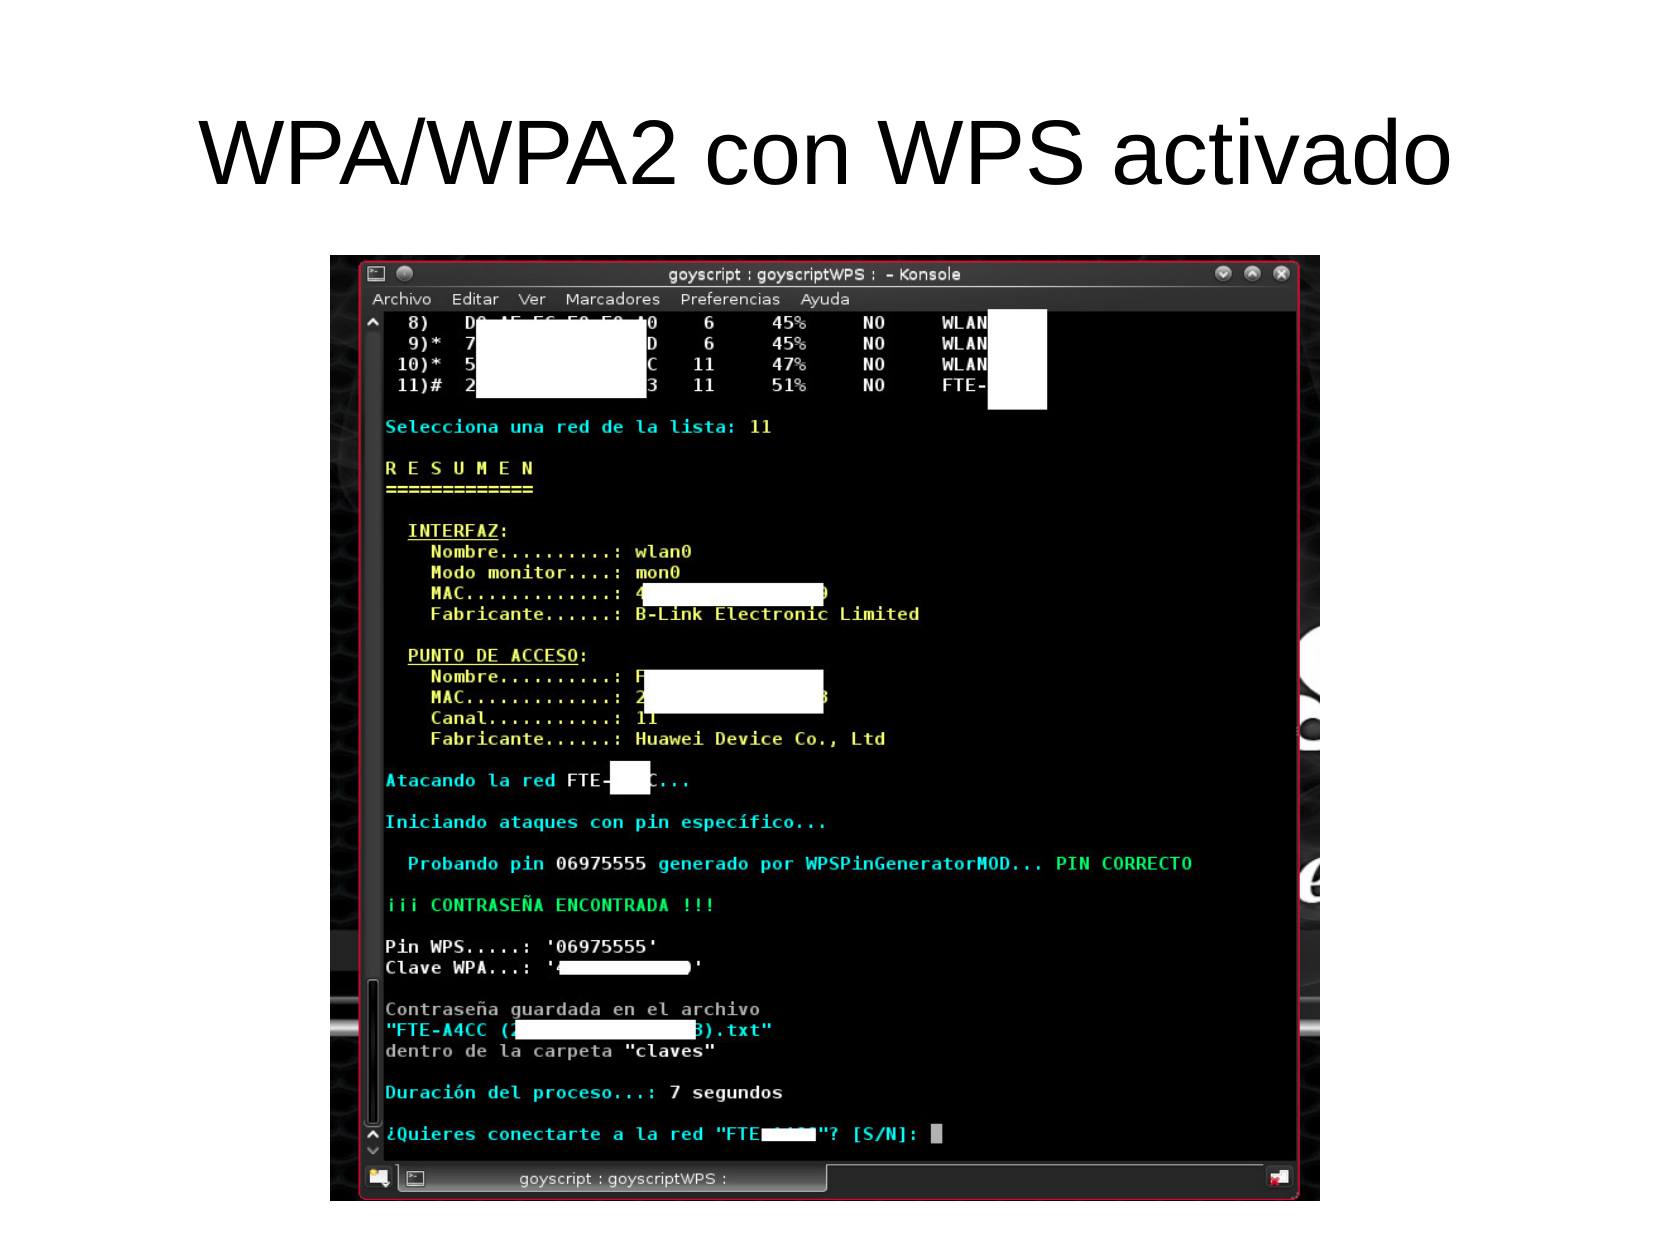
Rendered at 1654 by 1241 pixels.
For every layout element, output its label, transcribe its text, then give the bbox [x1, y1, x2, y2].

title WPA/WPA2 con WPS activado [82, 49, 1571, 257]
picture [330, 255, 1321, 1201]
